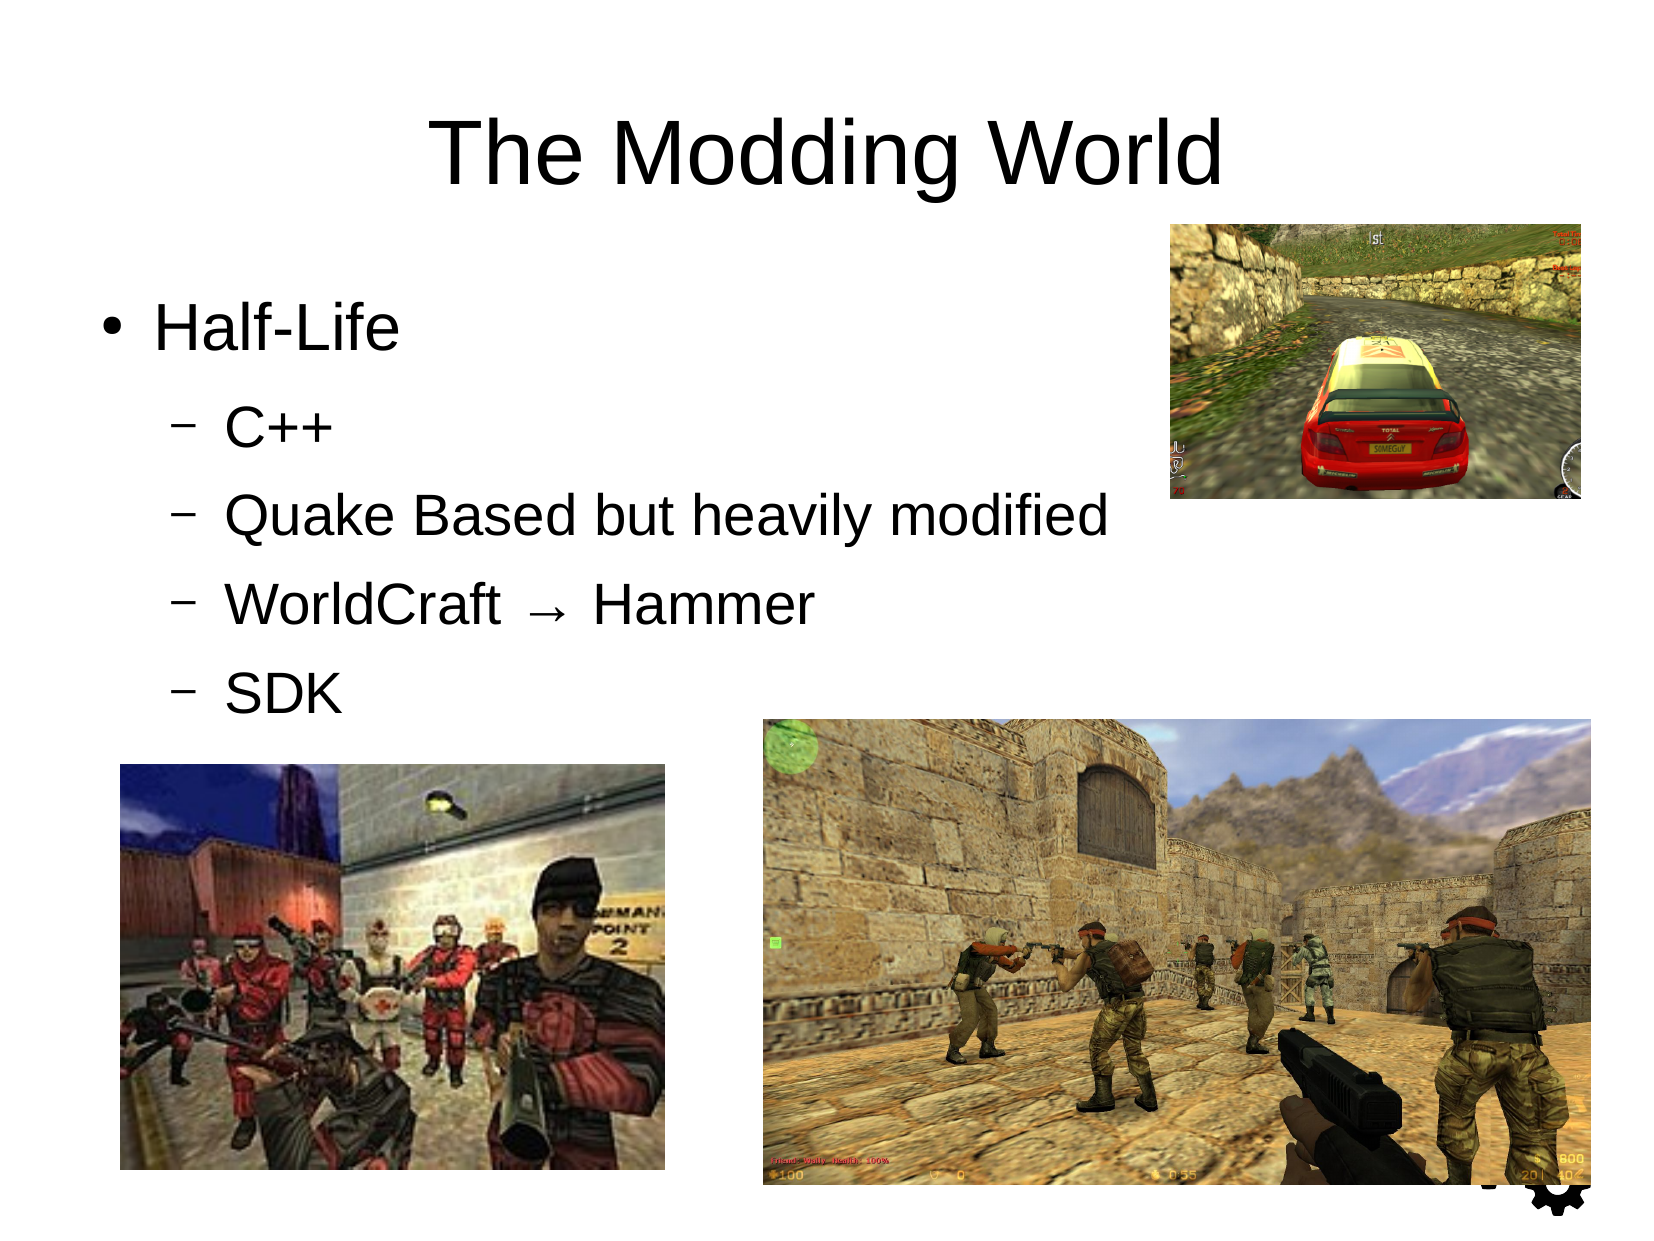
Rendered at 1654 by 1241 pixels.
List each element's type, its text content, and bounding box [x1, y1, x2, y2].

title The Modding World [82, 49, 1571, 257]
picture [763, 719, 1591, 1216]
picture [120, 764, 665, 1171]
list Half-Life C++ Quake Based but heavily modified WorldCraft → Hammer SDK [82, 290, 1571, 1010]
picture [1170, 224, 1581, 499]
